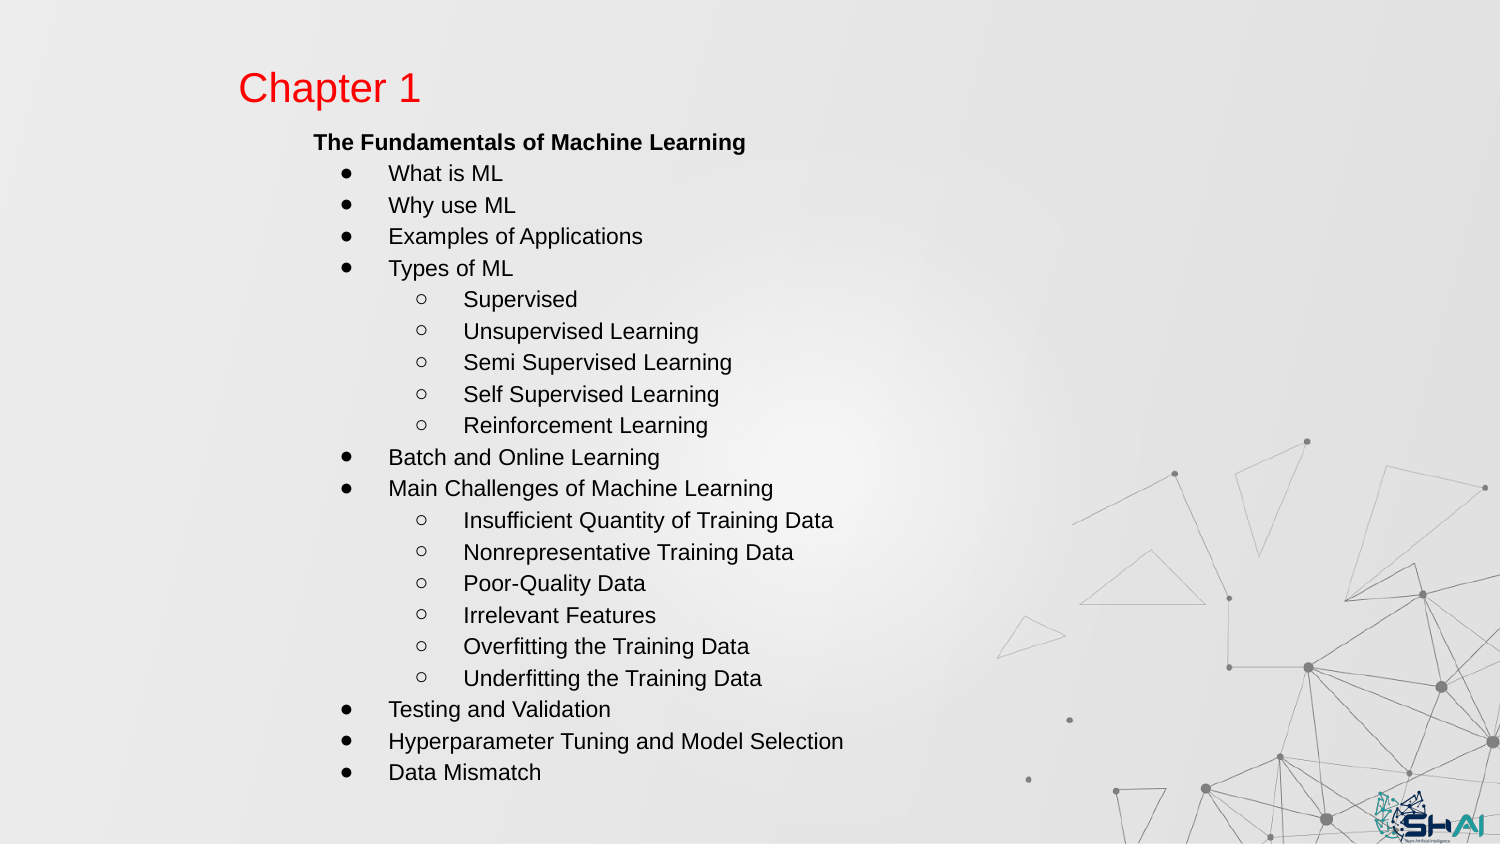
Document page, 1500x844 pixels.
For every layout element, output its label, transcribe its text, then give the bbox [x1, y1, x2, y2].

text_box Chapter 1 The Fundamentals of Machine Learning What is ML Why use ML Examples of Applications Types of ML Supervised Unsupervised Learning Semi Supervised Learning Self Supervised Learning Reinforcement Learning Batch and Online Learning Main Challenges of Machine Learning Insufficient Quantity of Training Data Nonrepresentative Training Data Poor-Quality Data Irrelevant Features Overfitting the Training Data Underfitting the Training Data Testing and Validation Hyperparameter Tuning and Model Selection Data Mismatch [223, 38, 1277, 801]
picture [0, 0, 1500, 844]
